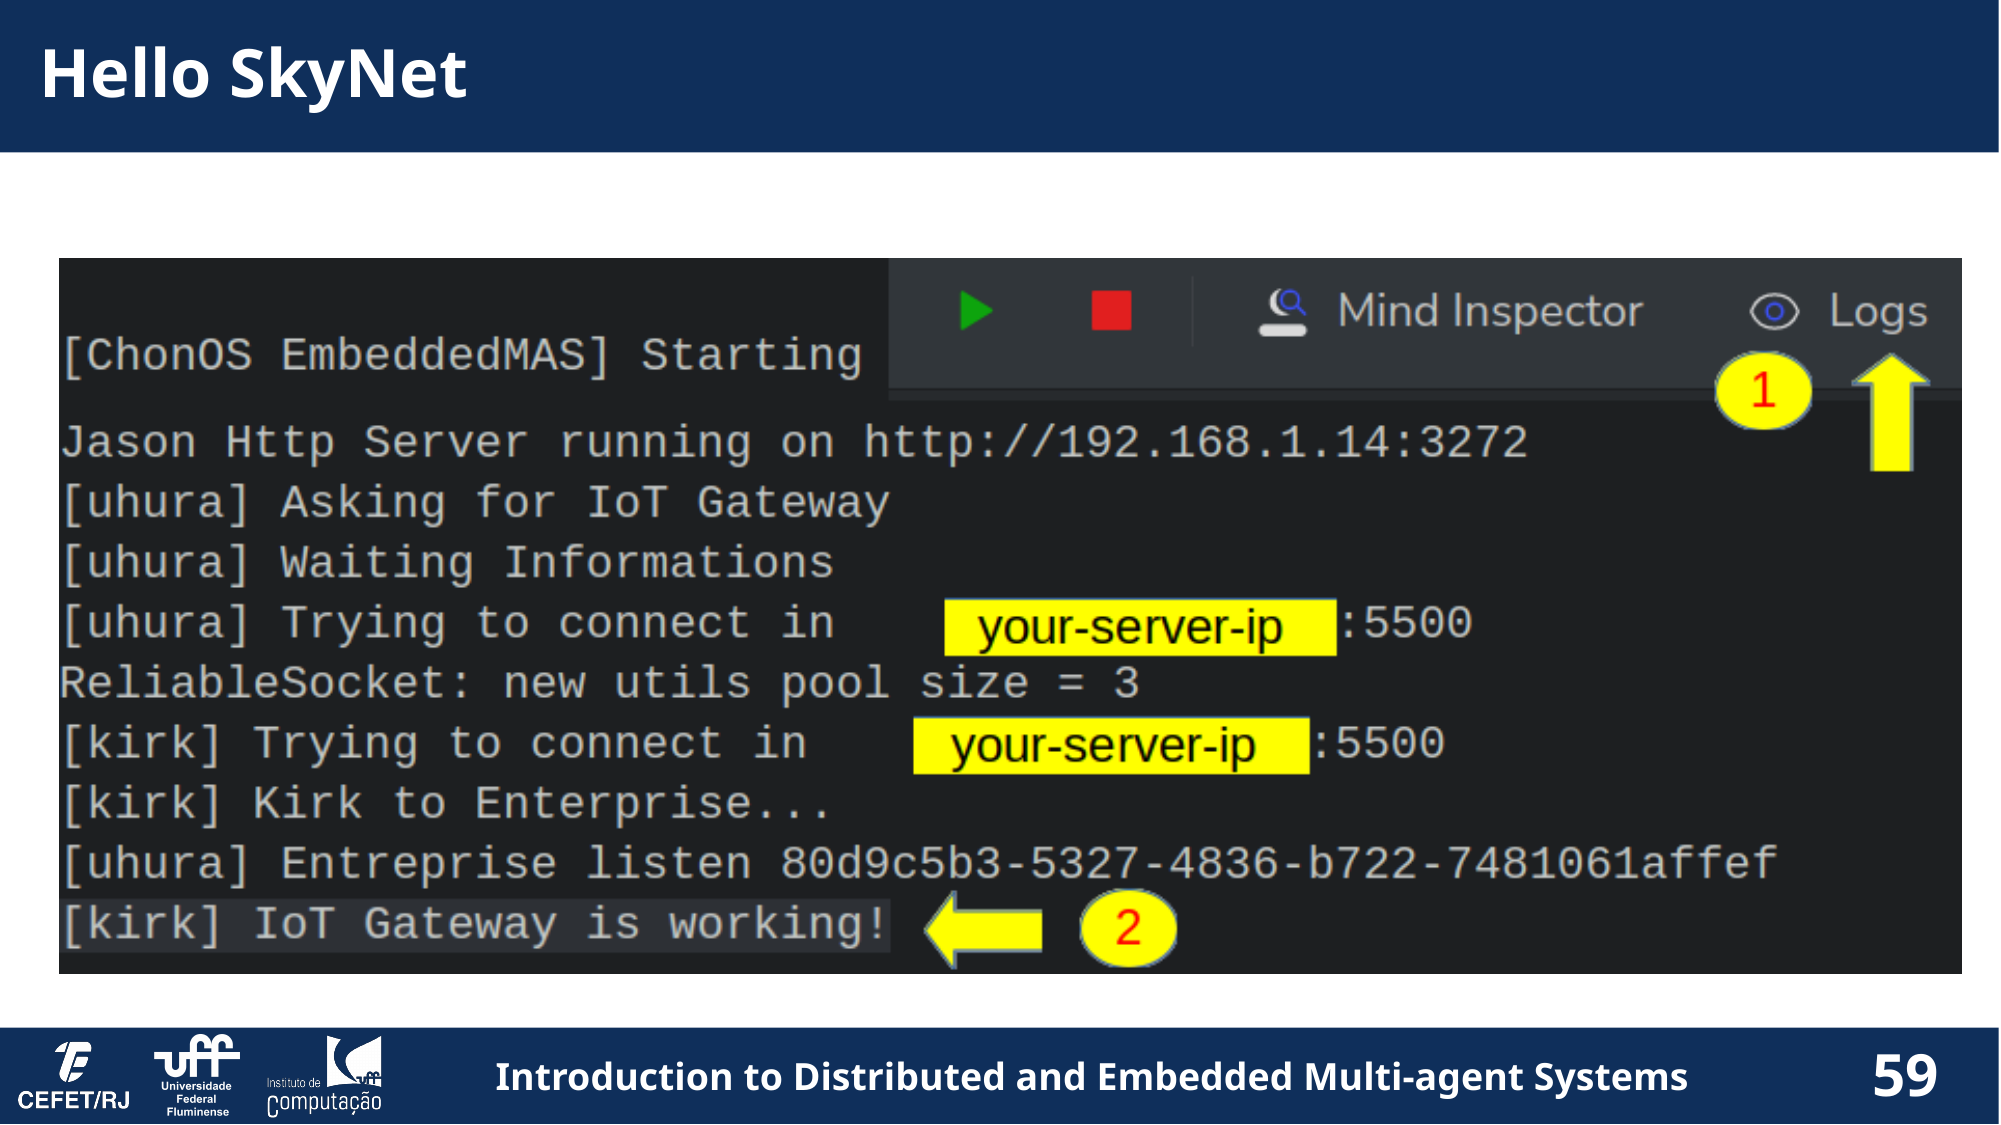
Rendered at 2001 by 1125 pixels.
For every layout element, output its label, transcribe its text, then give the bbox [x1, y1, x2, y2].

picture [18, 1021, 129, 1125]
picture [265, 1033, 383, 1118]
picture [153, 1033, 241, 1121]
text_box Hello SkyNet [25, 23, 1999, 119]
picture [59, 258, 1962, 974]
